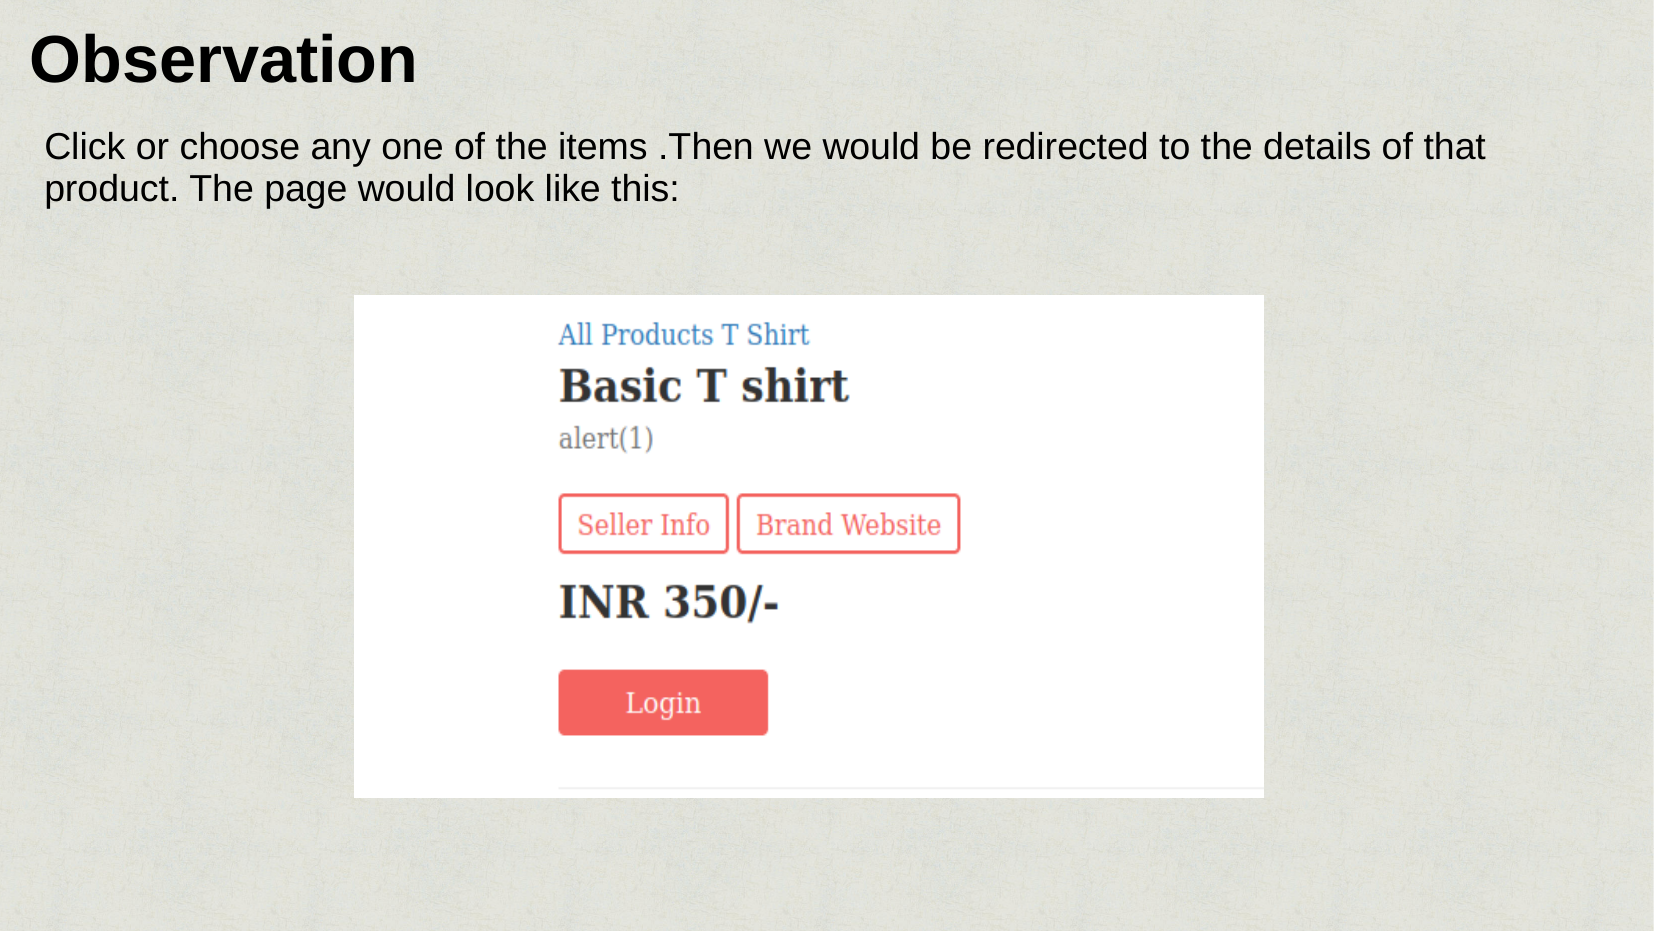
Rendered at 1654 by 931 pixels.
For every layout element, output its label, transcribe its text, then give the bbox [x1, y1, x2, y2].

text_box Click or choose any one of the items .Then we would be redirected to the details of that product. The page would look like this: [29, 118, 1506, 217]
picture [0, 0, 1654, 931]
title Observation [29, 0, 1518, 119]
